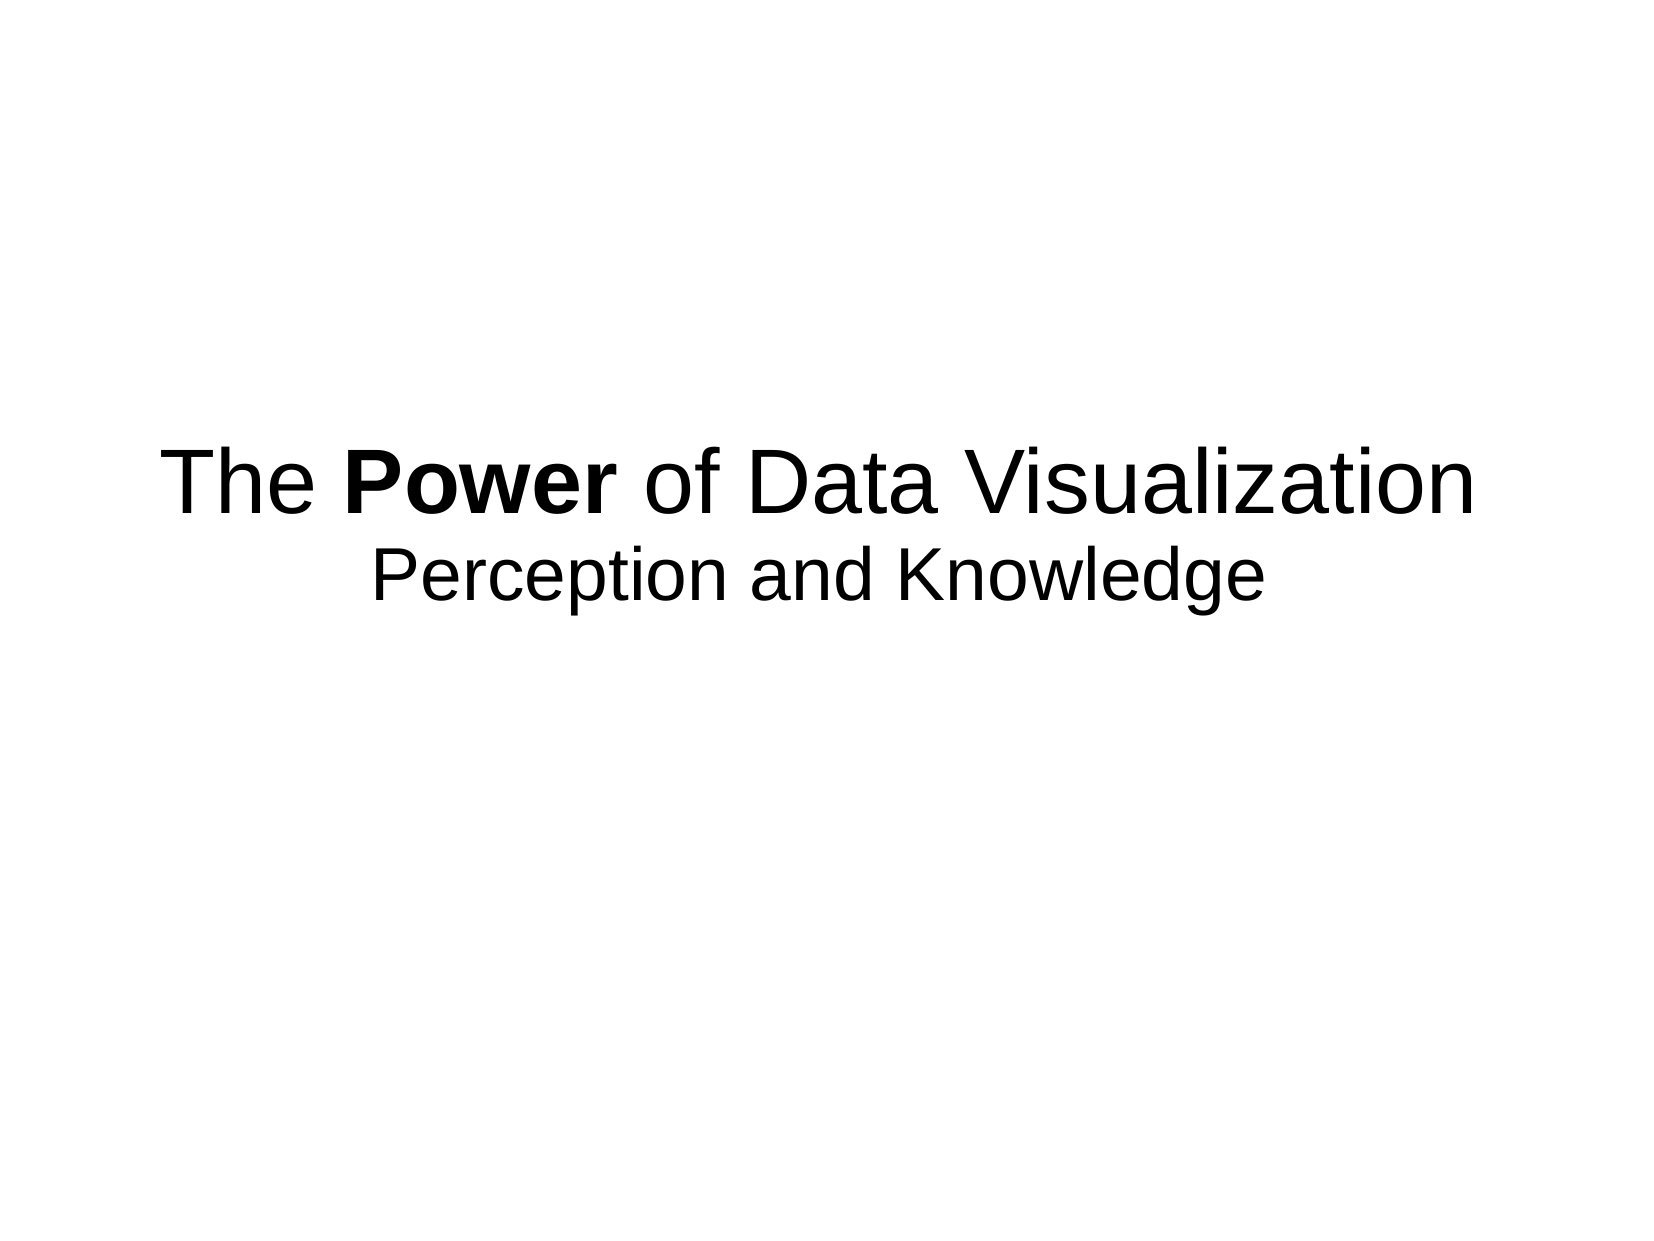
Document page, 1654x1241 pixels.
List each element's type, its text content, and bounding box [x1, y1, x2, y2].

title The Power of Data Visualization Perception and Knowledge [75, 420, 1564, 628]
